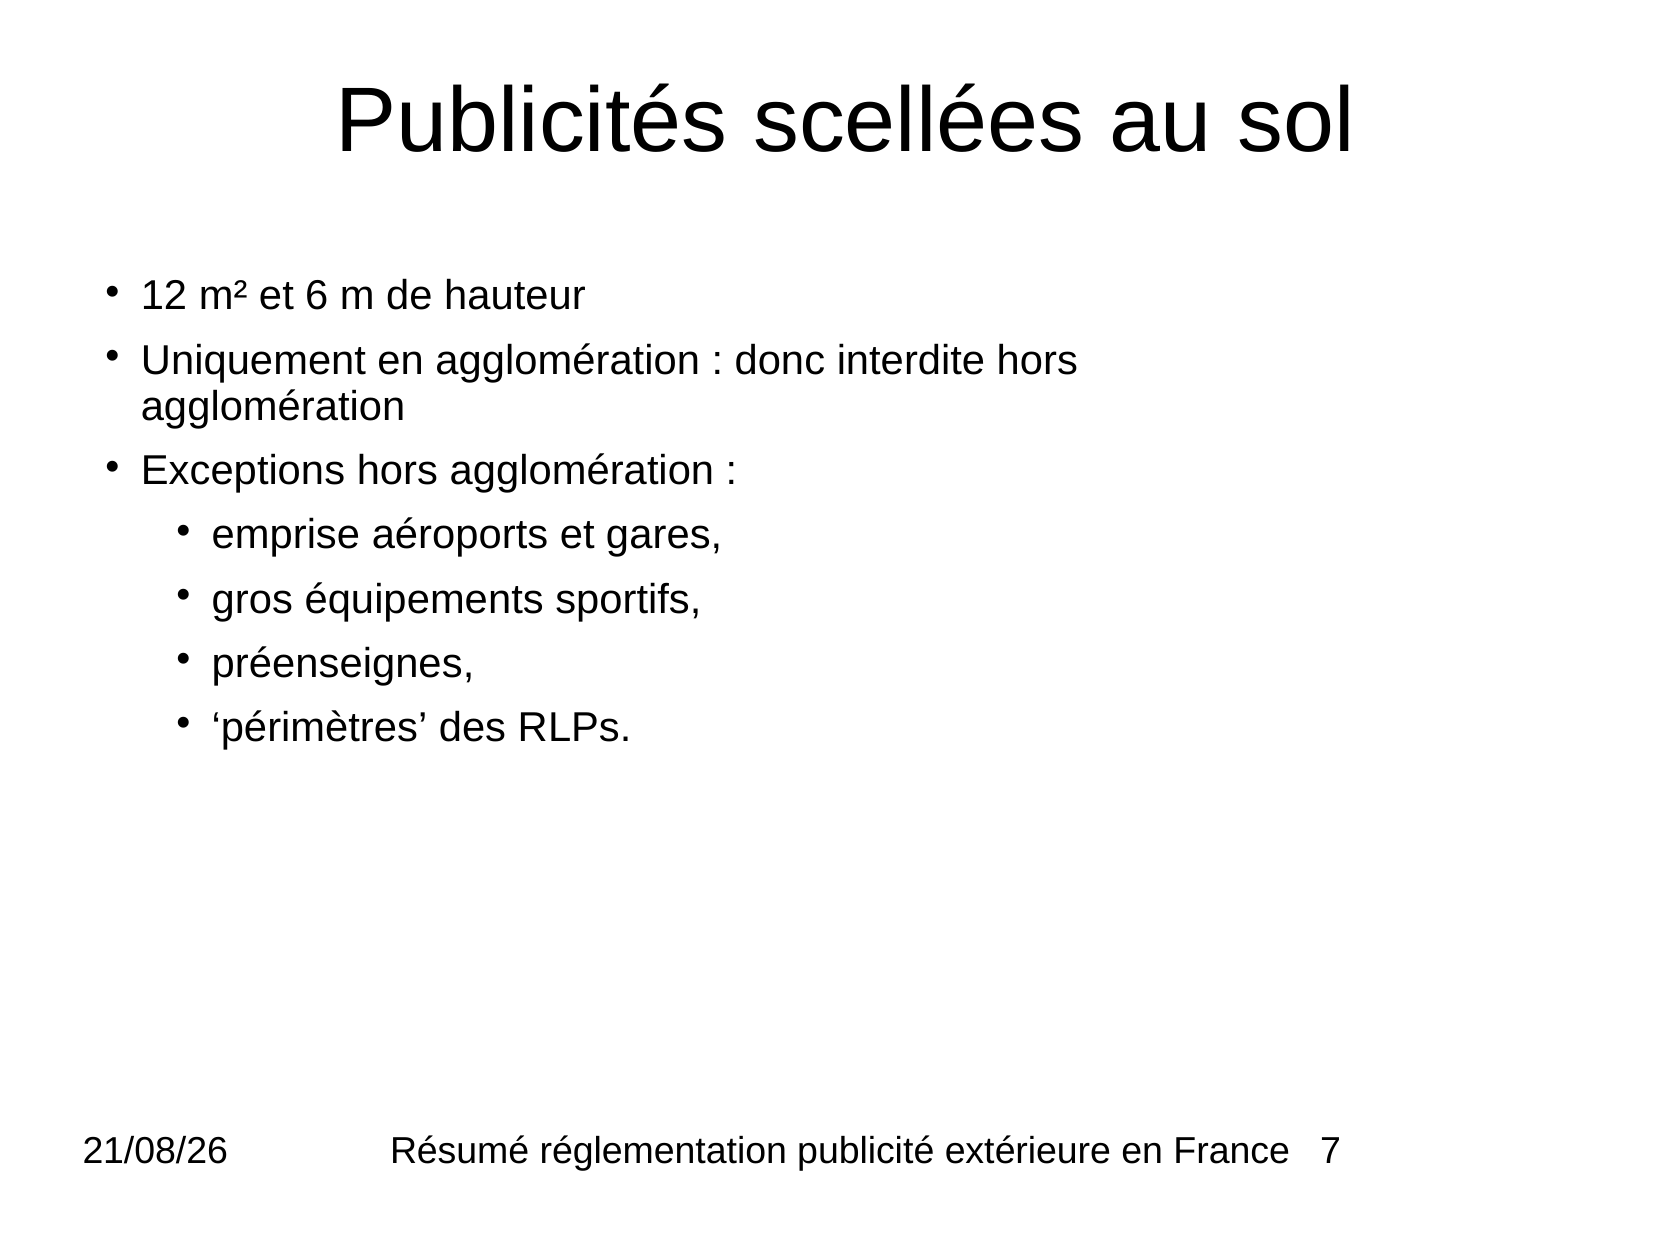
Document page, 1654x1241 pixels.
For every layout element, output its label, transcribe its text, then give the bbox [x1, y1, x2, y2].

text_box 12 m² et 6 m de hauteur Uniquement en agglomération : donc interdite hors agglomération Exceptions hors agglomération : emprise aéroports et gares, gros équipements sportifs, préenseignes, ‘périmètres’ des RLPs. [34, 270, 1081, 1051]
title Publicités scellées au sol [101, 15, 1590, 221]
